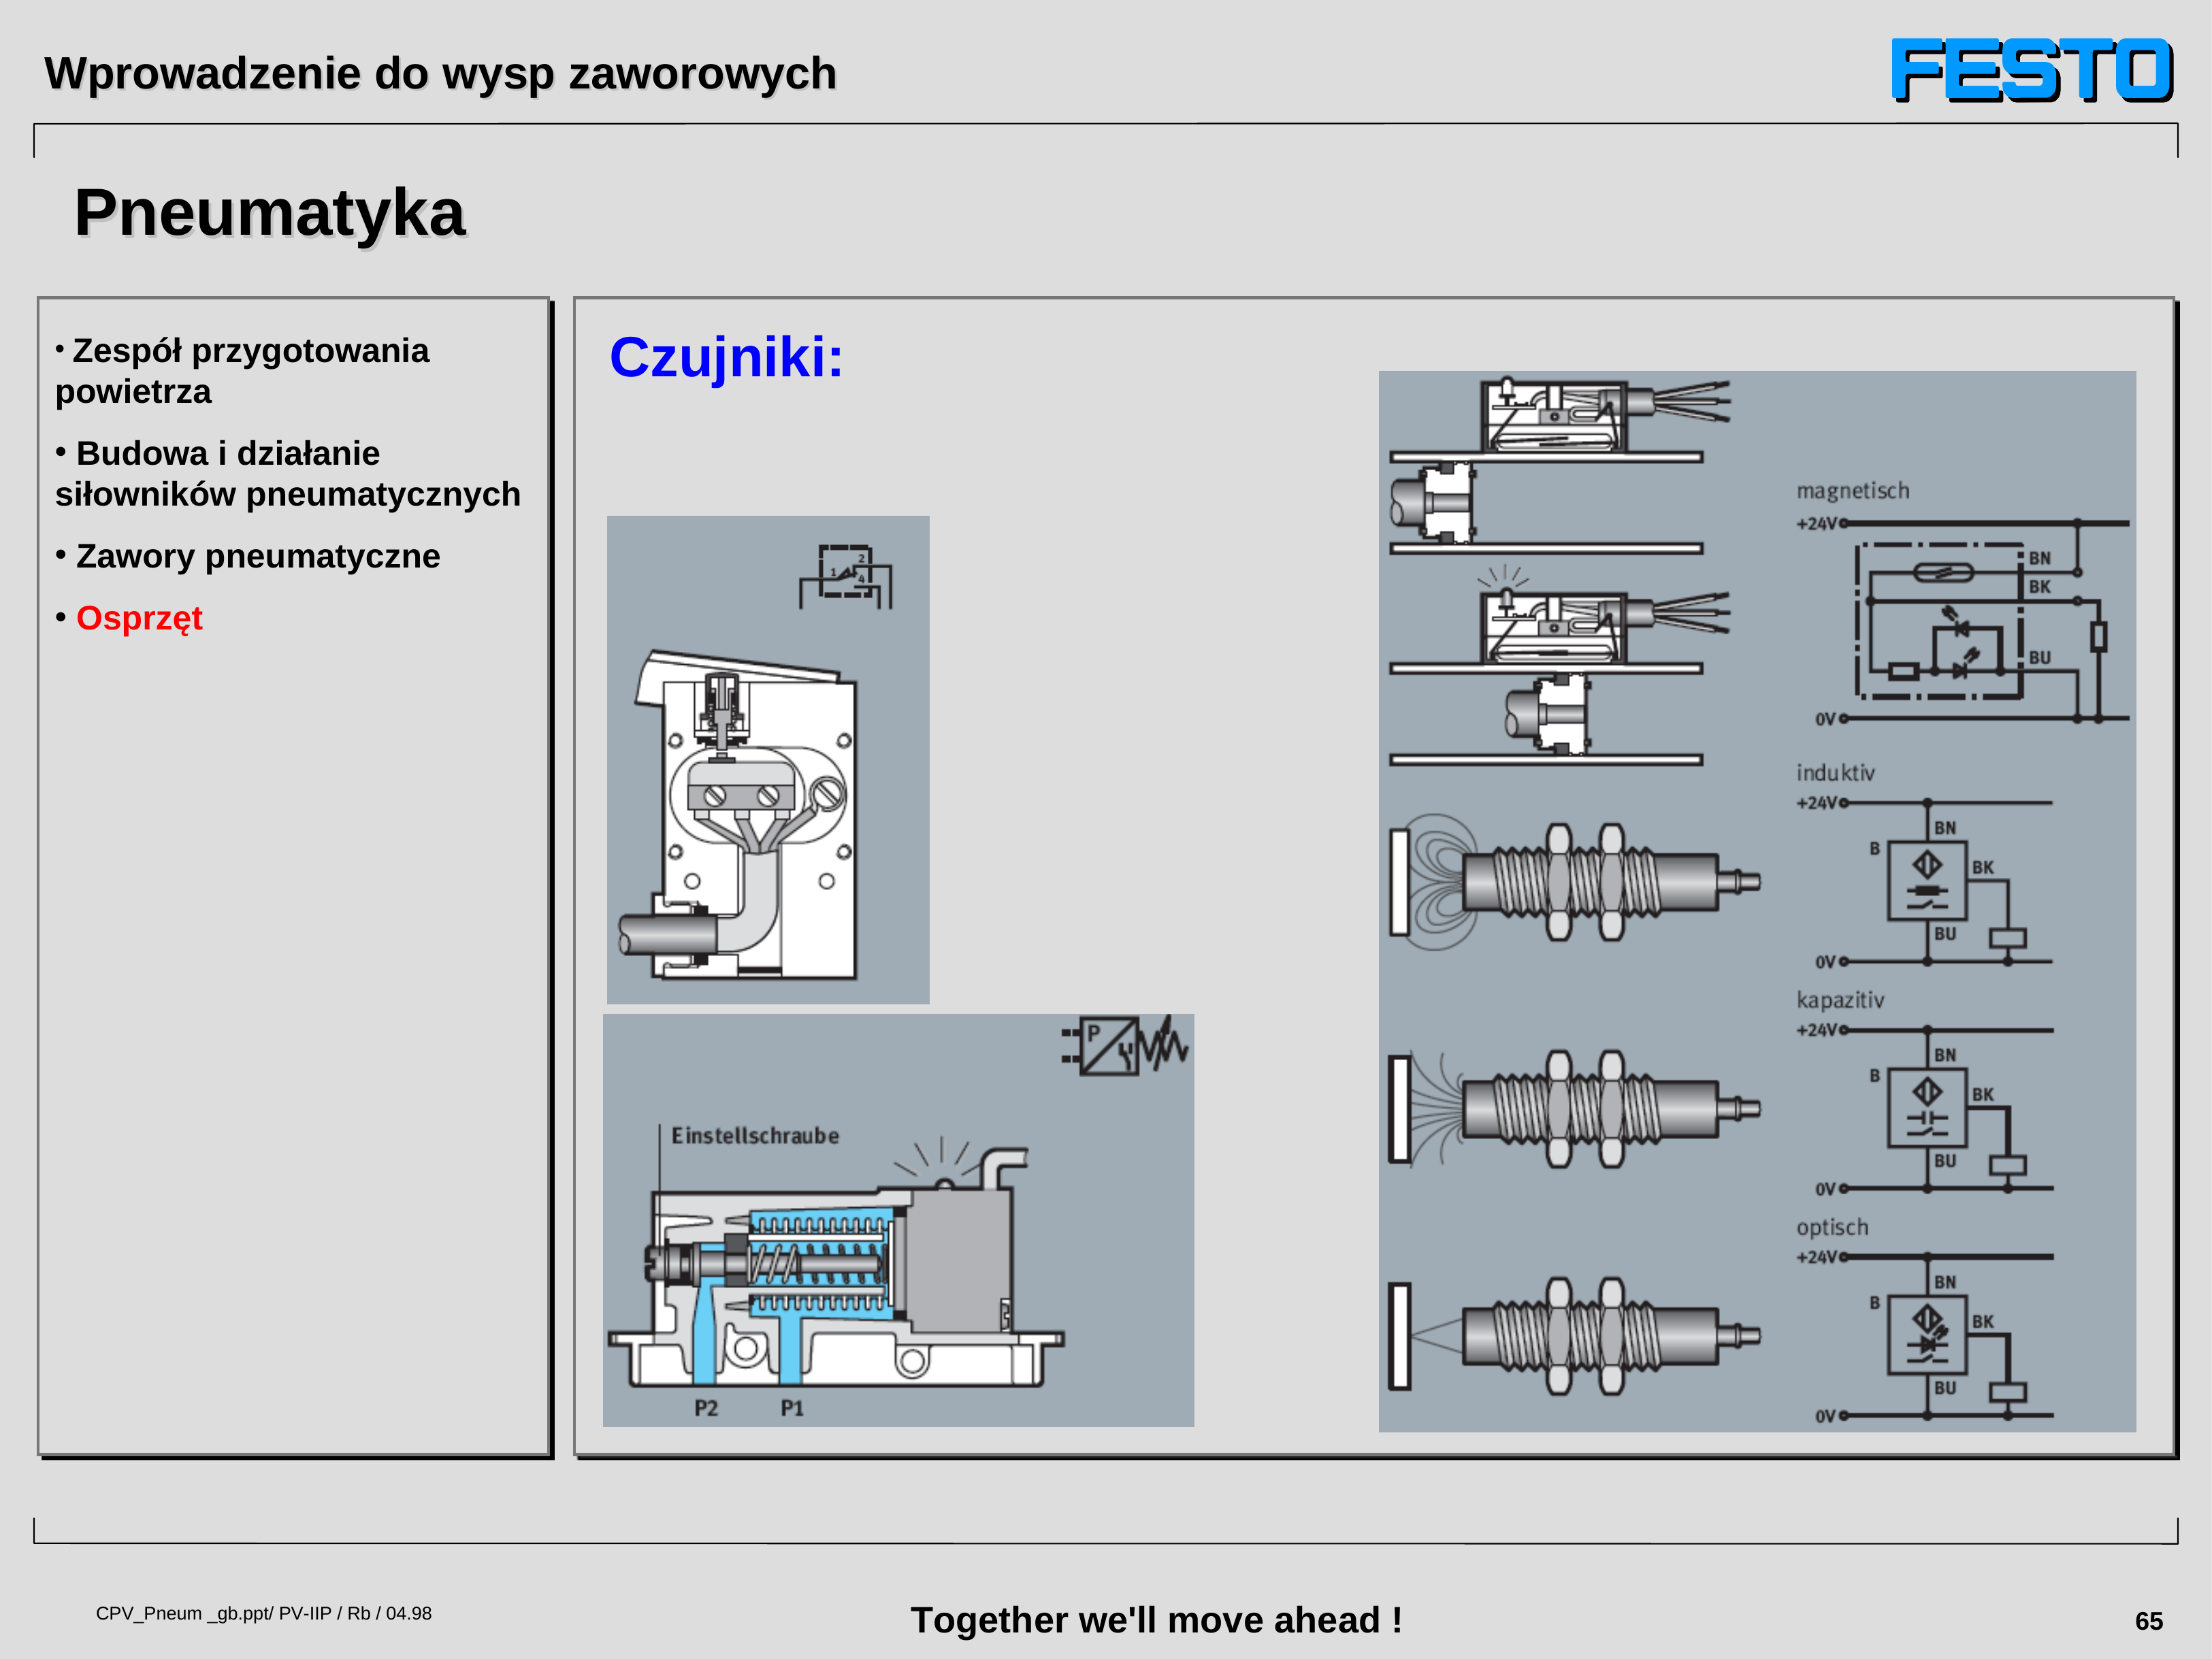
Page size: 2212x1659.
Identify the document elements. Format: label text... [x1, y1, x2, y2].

picture [1379, 371, 2136, 1432]
text_box 65 [2057, 1592, 2186, 1648]
title Pneumatyka [51, 142, 1895, 260]
text_box Together we'll move ahead ! [807, 1592, 1508, 1644]
picture [603, 1014, 1194, 1427]
text_box Czujniki: [599, 314, 1150, 394]
text_box Zespół przygotowania powietrza Budowa i działanie siłowników pneumatycznych Zawory pneumatyczne Osprzęt [44, 323, 536, 704]
picture [607, 516, 930, 1005]
text_box CPV_Pneum _gb.ppt/ PV-IIP / Rb / 04.98 [74, 1592, 387, 1633]
